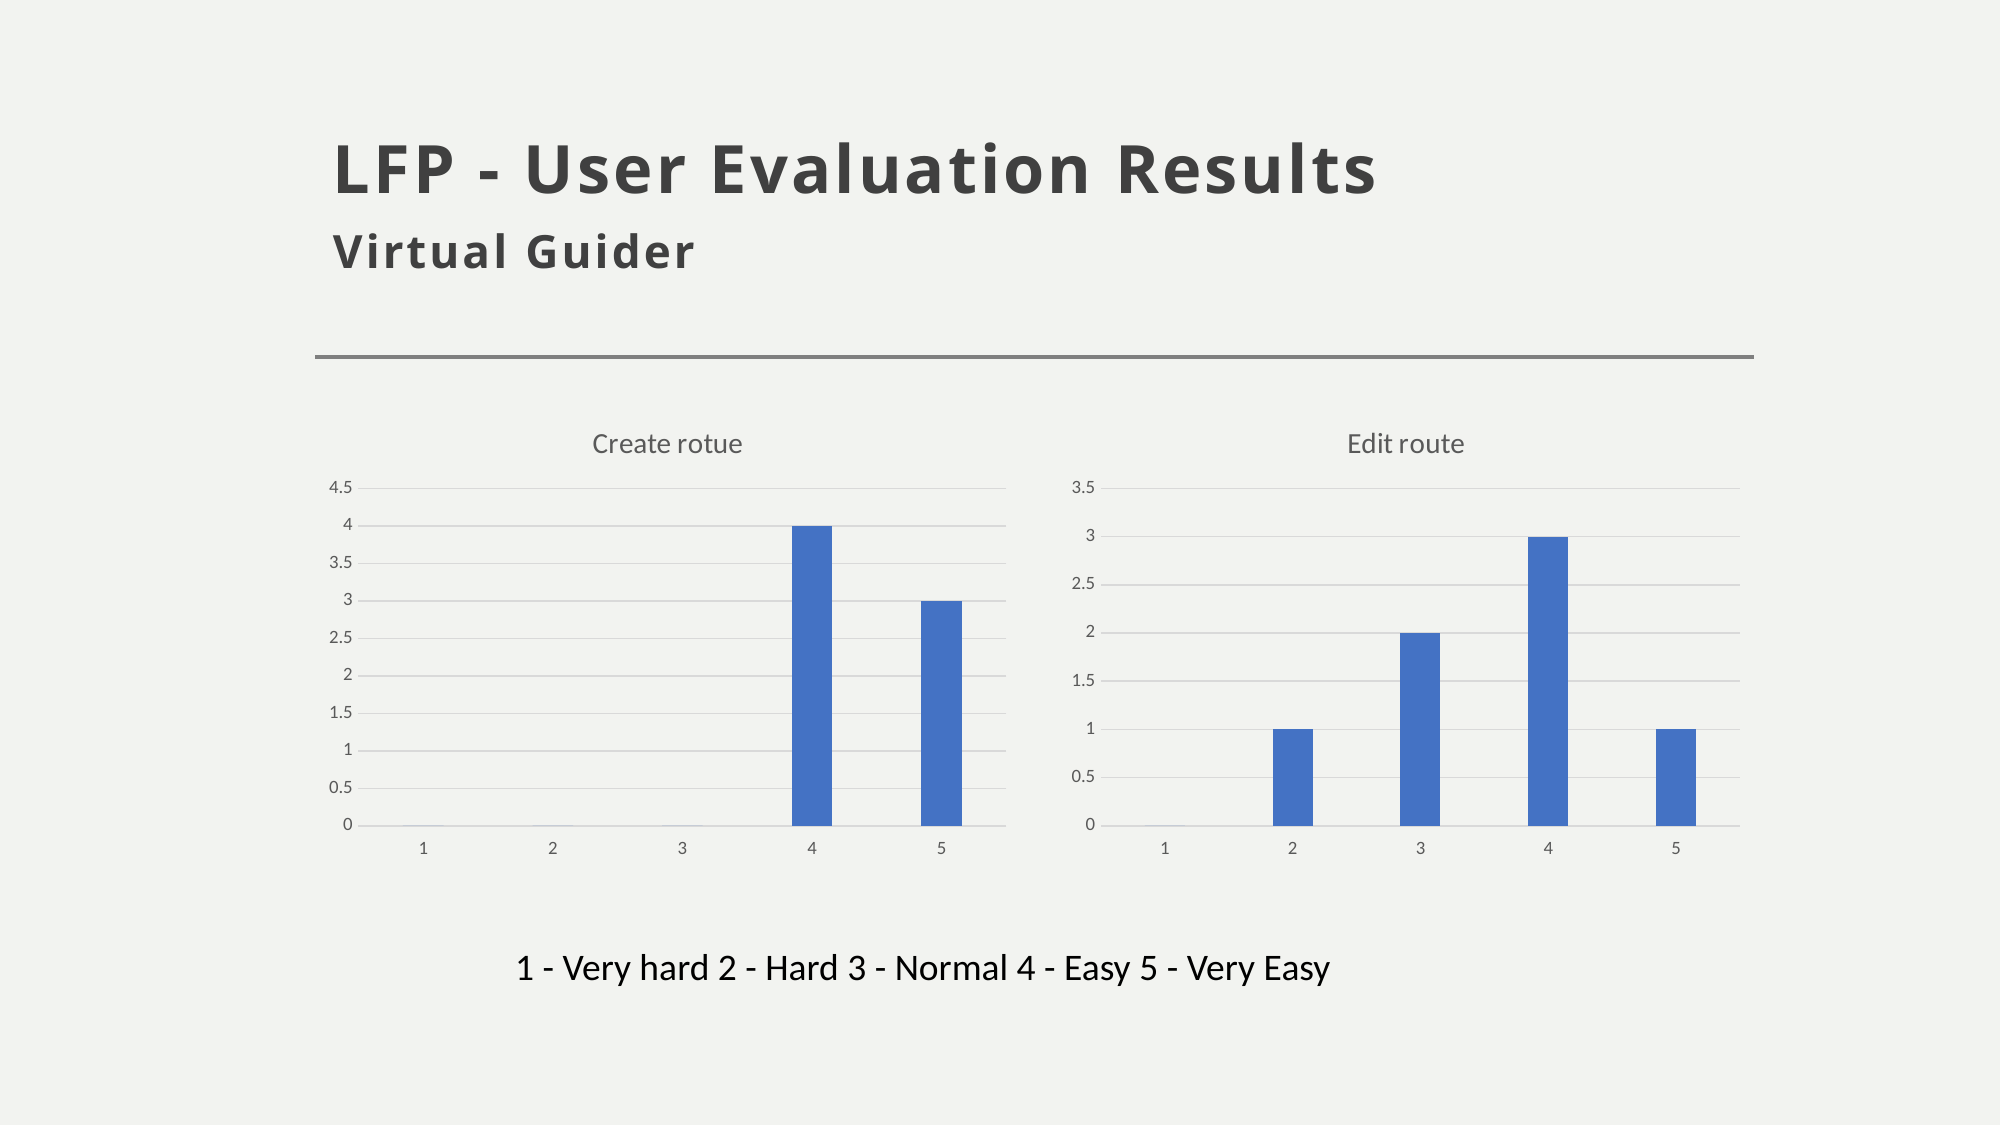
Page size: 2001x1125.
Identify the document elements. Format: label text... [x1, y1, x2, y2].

chart [1057, 405, 1754, 869]
text_box 1 - Very hard 2 - Hard 3 - Normal 4 - Easy 5 - Very Easy [500, 935, 1500, 996]
title LFP - User Evaluation Results Virtual Guider [315, 72, 1754, 294]
chart [315, 405, 1021, 869]
